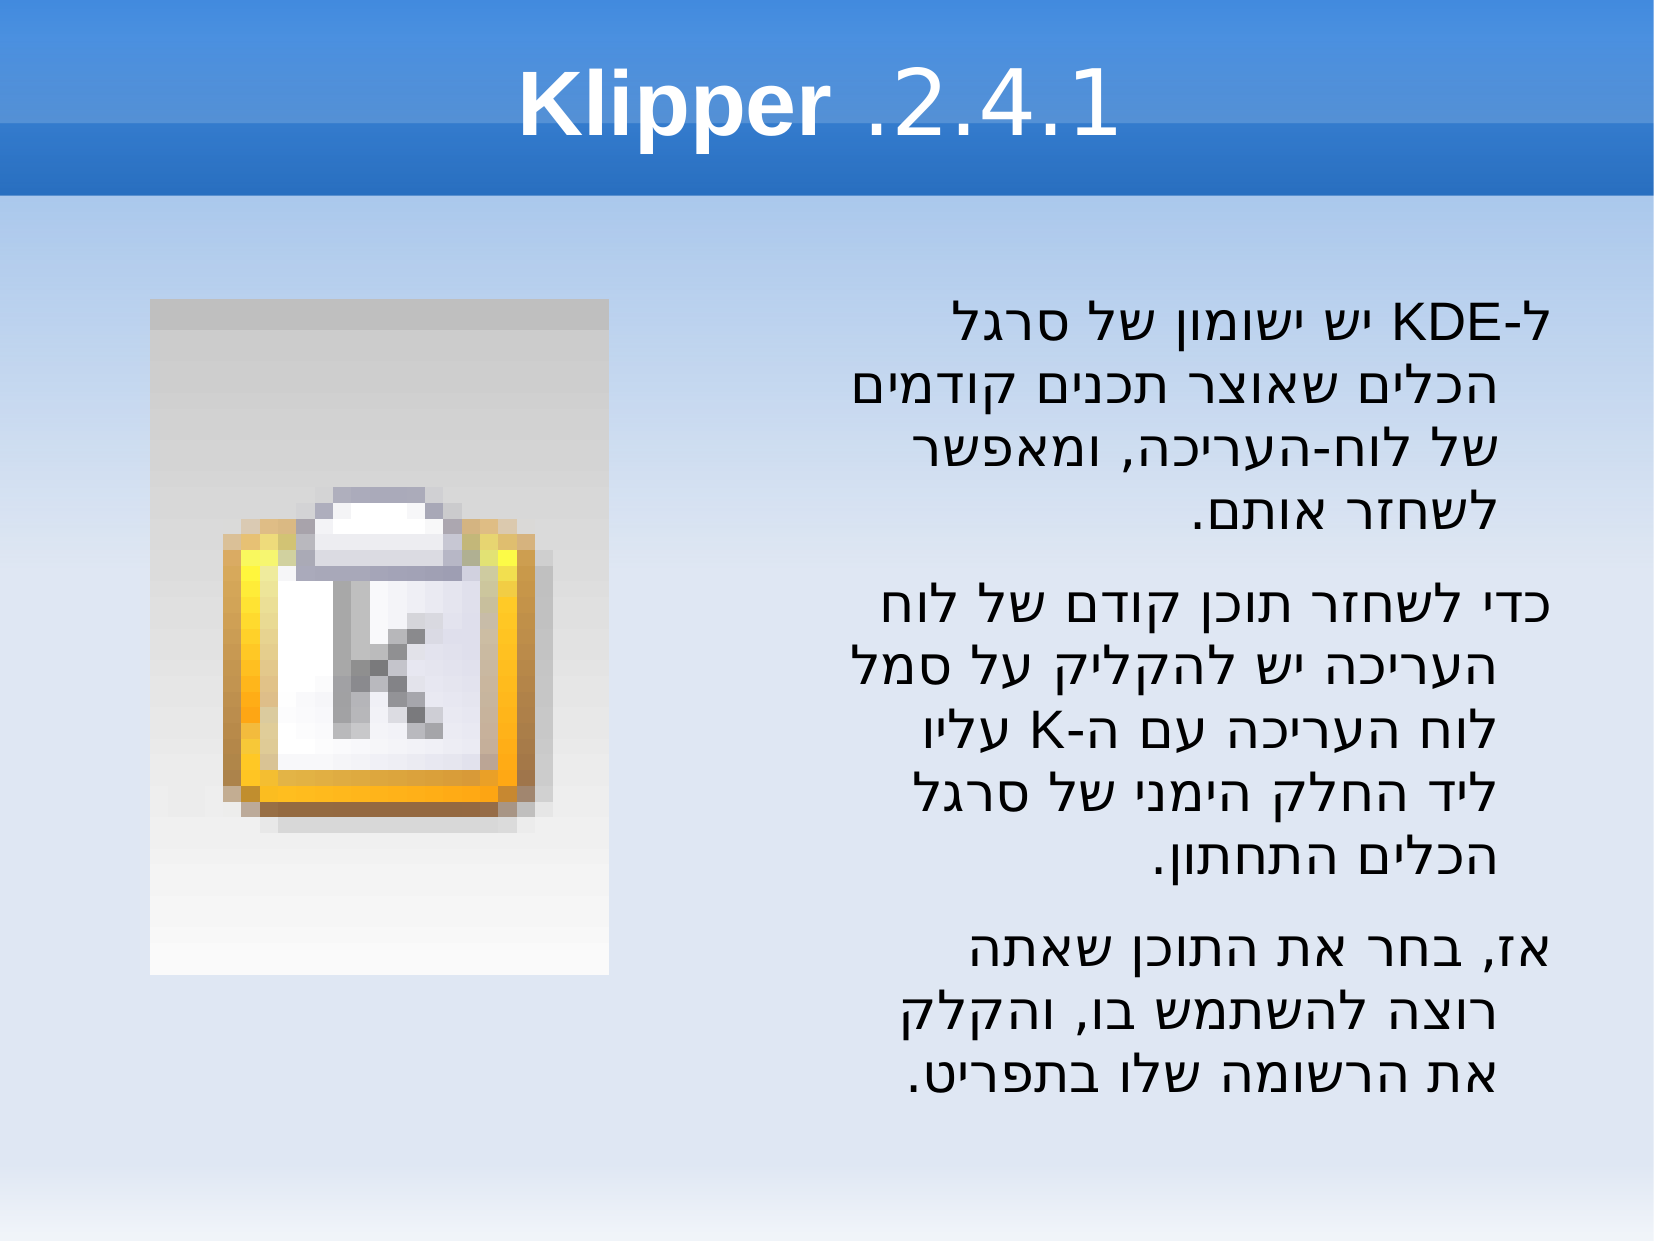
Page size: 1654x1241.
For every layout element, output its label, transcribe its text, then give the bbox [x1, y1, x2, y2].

picture [0, 0, 1654, 1241]
title 2.4.1. Klipper [76, 0, 1565, 208]
list ל-KDE יש ישומון של סרגל הכלים שאוצר תכנים קודמים של לוח-העריכה, ומאפשר לשחזר אותם. כדי לשחזר תוכן קודם של לוח העריכה יש להקליק על סמל לוח העריכה עם ה-K עליו ליד החלק הימני של סרגל הכלים התחתון. אז, בחר את התוכן שאתה רוצה להשתמש בו, והקלק את הרשומה שלו בתפריט. [845, 290, 1572, 1109]
